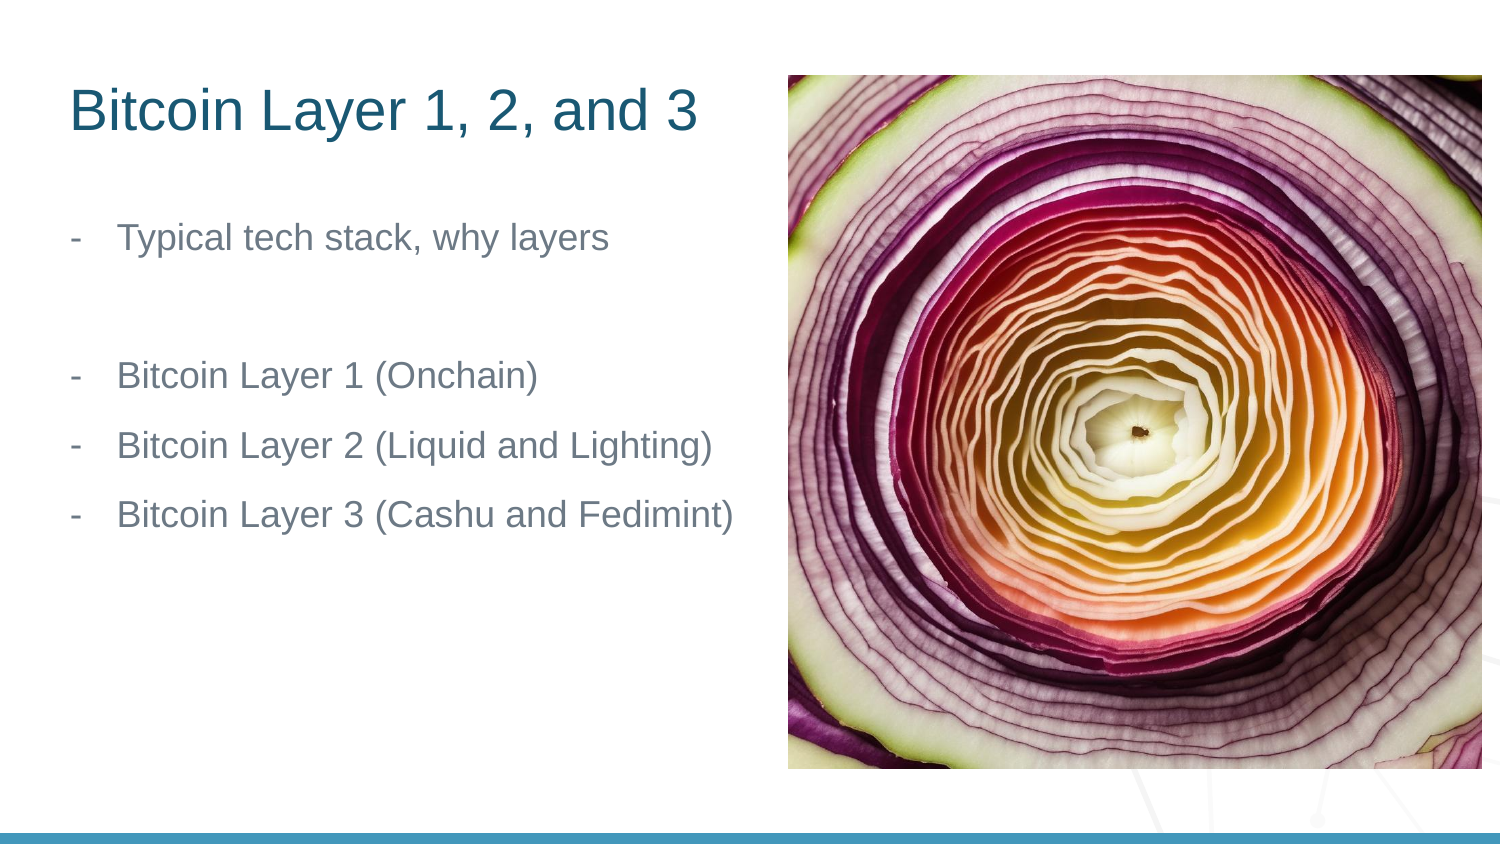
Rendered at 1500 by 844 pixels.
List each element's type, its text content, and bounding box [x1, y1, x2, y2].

list Typical tech stack, why layers Bitcoin Layer 1 (Onchain) Bitcoin Layer 2 (Liquid and Lighting) Bitcoin Layer 3 (Cashu and Fedimint) [54, 203, 758, 750]
picture [788, 75, 1482, 769]
title Bitcoin Layer 1, 2, and 3 [54, 70, 1446, 165]
